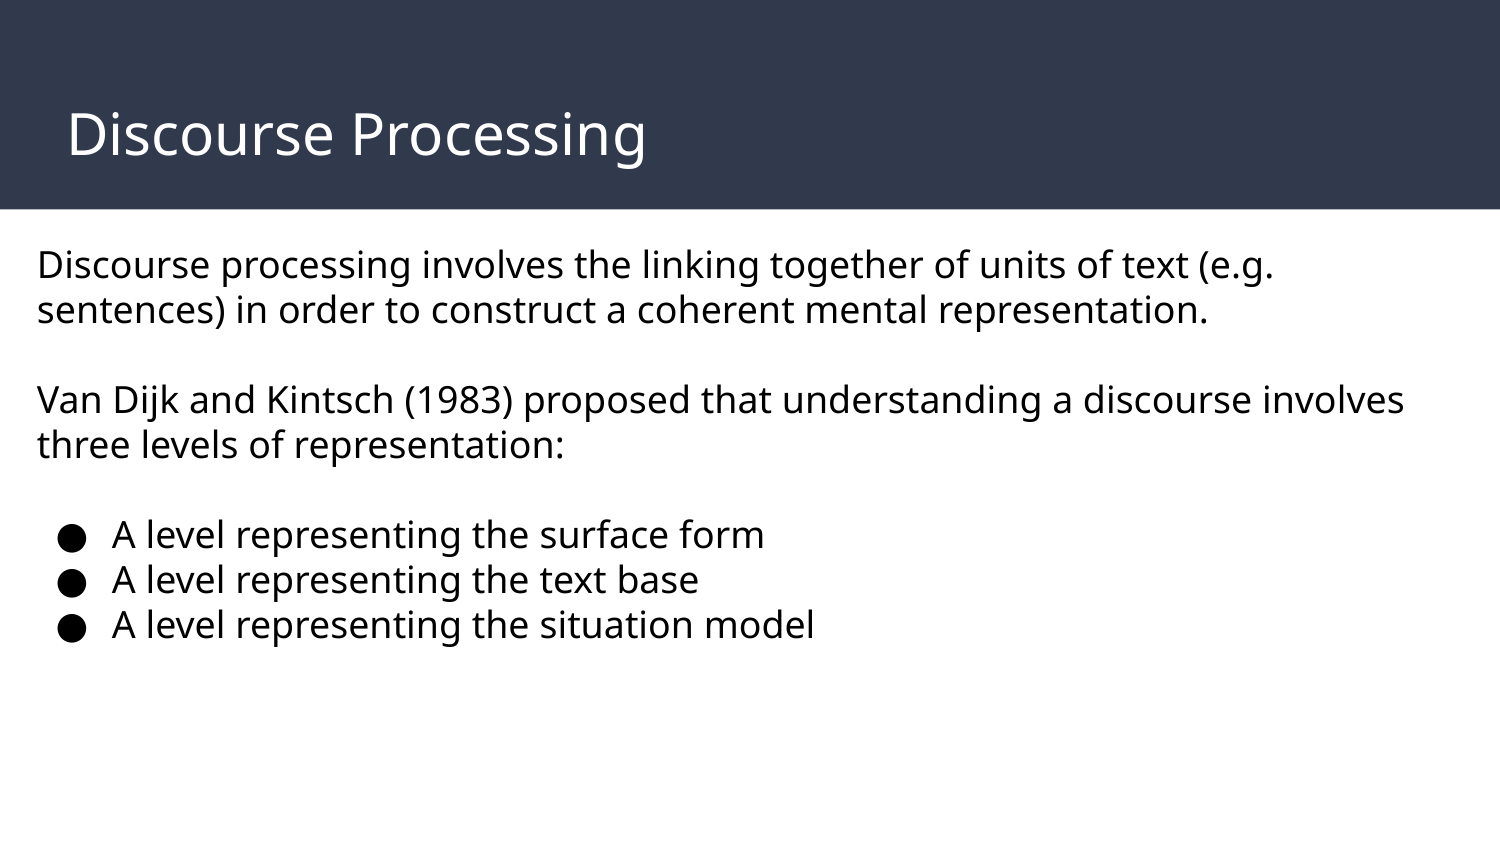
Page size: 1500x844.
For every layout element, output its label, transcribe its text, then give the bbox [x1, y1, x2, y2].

title Discourse Processing [51, 82, 1449, 185]
text_box Discourse processing involves the linking together of units of text (e.g. sentences) in order to construct a coherent mental representation. Van Dijk and Kintsch (1983) proposed that understanding a discourse involves three levels of representation: A level representing the surface form A level representing the text base A level representing the situation model [21, 226, 1481, 828]
